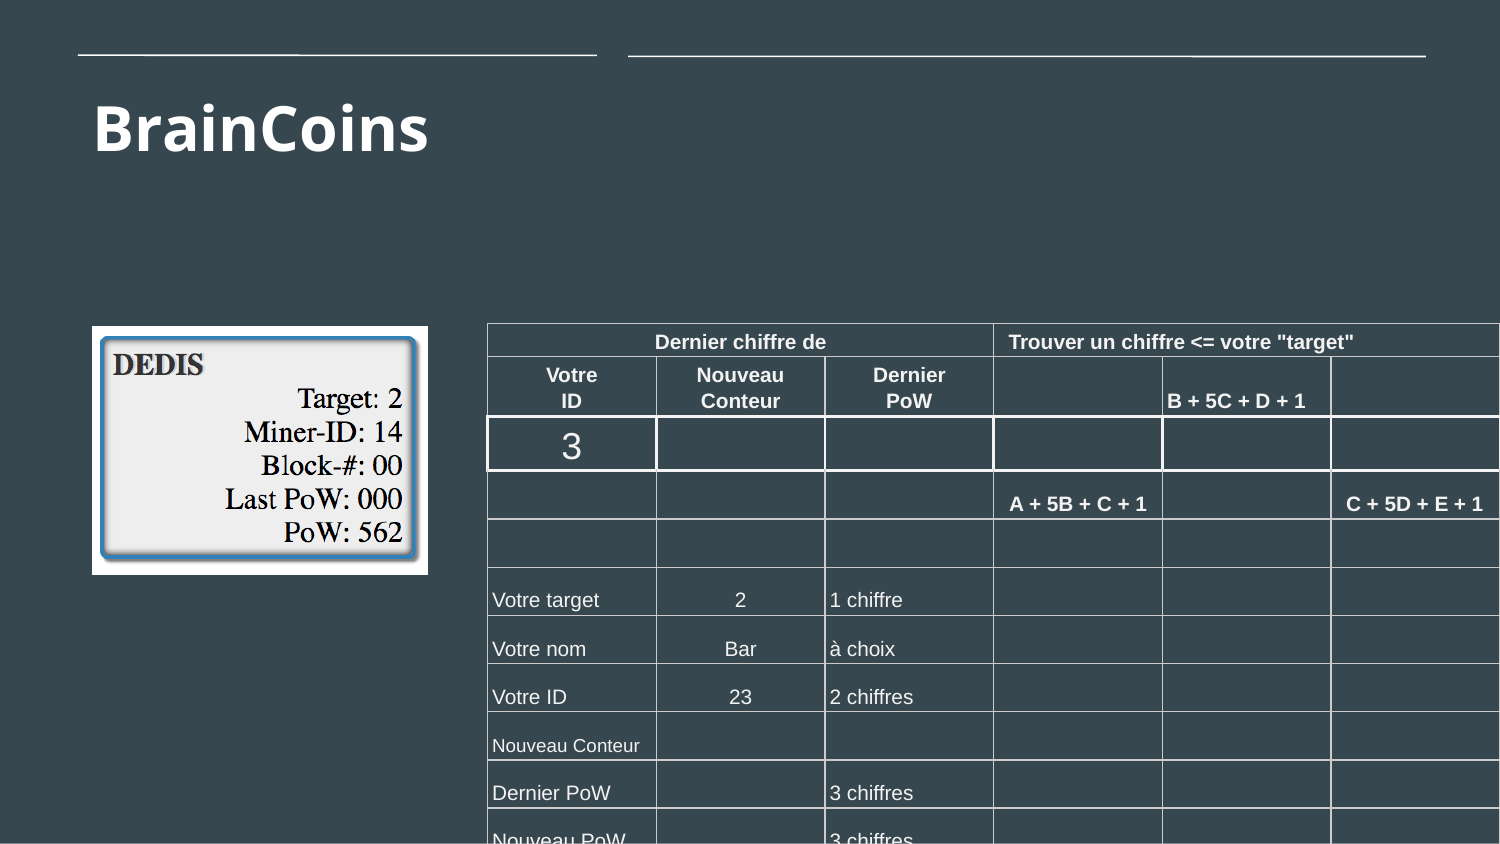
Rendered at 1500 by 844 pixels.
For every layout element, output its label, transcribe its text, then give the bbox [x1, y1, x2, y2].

table_header Dernier chiffre de [488, 324, 993, 356]
table_cell Bar [657, 616, 824, 663]
table_cell [826, 712, 993, 759]
table_cell [826, 418, 992, 469]
table_cell 3 [489, 418, 655, 469]
table_cell [1163, 520, 1330, 567]
table_cell [1163, 664, 1330, 711]
table_cell [1163, 568, 1330, 615]
table_cell [488, 520, 656, 567]
table_cell 2 chiffres [826, 664, 993, 711]
table_cell Votre ID [488, 357, 656, 415]
table_cell [994, 357, 1162, 415]
table_cell [995, 418, 1161, 469]
table_cell Nouveau Conteur [657, 357, 824, 415]
table_cell [994, 664, 1162, 711]
table_cell [1332, 761, 1499, 807]
table_cell [994, 809, 1162, 844]
table_cell [1163, 616, 1330, 663]
table_cell [994, 520, 1162, 567]
table_cell Nouveau Conteur [488, 712, 656, 759]
table_cell [657, 472, 824, 518]
table_cell [1163, 809, 1330, 844]
table_cell [1332, 664, 1499, 711]
table_cell [994, 616, 1162, 663]
table_cell à choix [826, 616, 993, 663]
table_cell [994, 712, 1162, 759]
table_cell [657, 761, 824, 807]
table_cell [1332, 357, 1499, 415]
table_cell Votre ID [488, 664, 656, 711]
table_cell [994, 761, 1162, 807]
table_cell [826, 520, 993, 567]
table_cell [658, 418, 824, 469]
table_cell [826, 472, 993, 518]
table_cell [657, 520, 824, 567]
table_cell [1332, 520, 1499, 567]
table_cell [994, 568, 1162, 615]
table_cell [1164, 418, 1330, 469]
table_cell Dernier PoW [826, 357, 993, 415]
table_cell Nouveau PoW [488, 809, 656, 844]
table_header Trouver un chiffre <= votre "target" [994, 324, 1499, 356]
table_cell [1163, 472, 1330, 518]
table_cell Votre nom [488, 616, 656, 663]
table_cell [1332, 418, 1499, 469]
table_cell B + 5C + D + 1 [1163, 357, 1330, 415]
table_cell A + 5B + C + 1 [994, 472, 1162, 518]
table_cell [1163, 761, 1330, 807]
table_cell C + 5D + E + 1 [1332, 472, 1499, 518]
table_cell 1 chiffre [826, 568, 993, 615]
table_cell Votre target [488, 568, 656, 615]
table_cell 2 [657, 568, 824, 615]
table_cell [1332, 712, 1499, 759]
table_cell Dernier PoW [488, 761, 656, 807]
table_cell [1332, 616, 1499, 663]
table_cell [1163, 712, 1330, 759]
table_cell 3 chiffres [826, 761, 993, 807]
table_cell 3 chiffres [826, 809, 993, 844]
title BrainCoins [77, 73, 597, 413]
table_cell [657, 712, 824, 759]
table_cell [657, 809, 824, 844]
table_cell [1332, 568, 1499, 615]
table_cell 23 [657, 664, 824, 711]
picture [92, 326, 428, 575]
table_cell [488, 472, 656, 518]
table_cell [1332, 809, 1499, 844]
